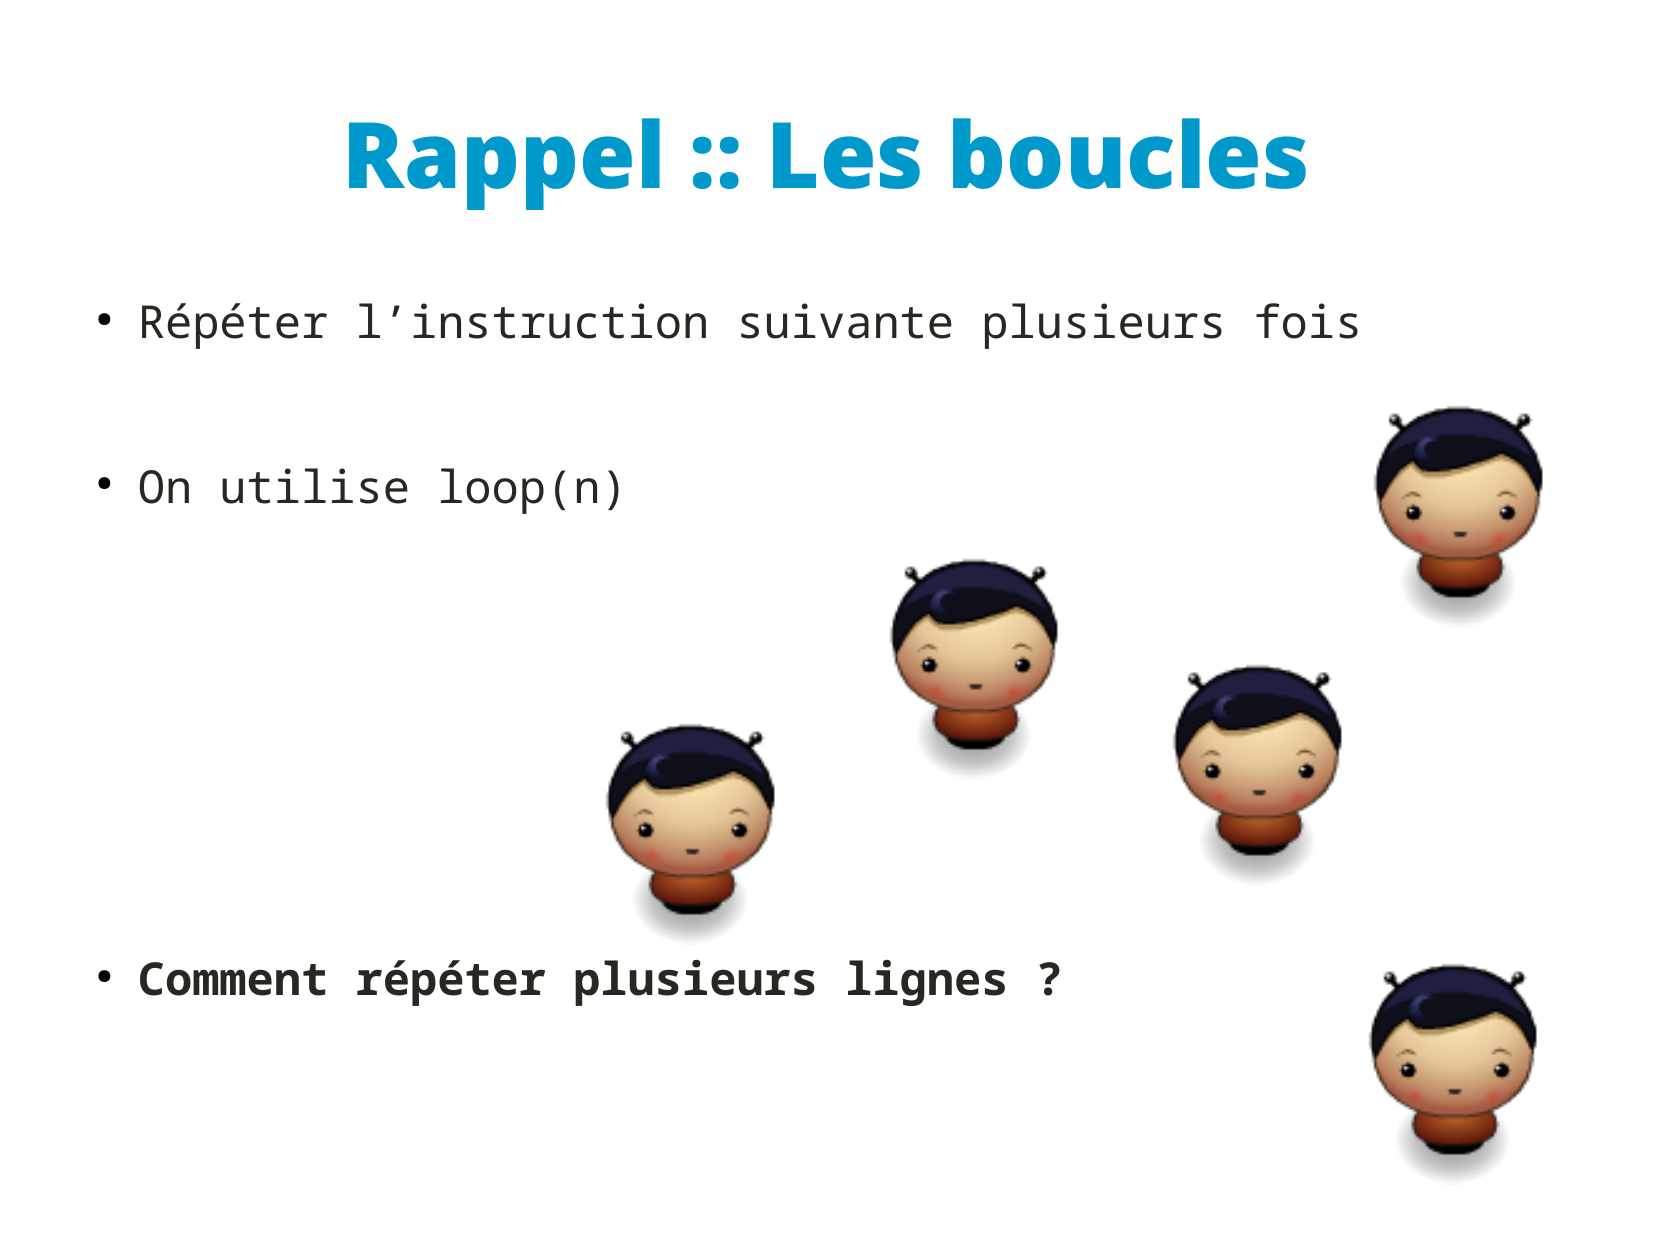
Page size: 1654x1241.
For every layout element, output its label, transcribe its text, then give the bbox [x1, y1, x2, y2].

picture [1370, 377, 1548, 628]
picture [1365, 935, 1542, 1186]
picture [1169, 636, 1347, 886]
picture [886, 530, 1063, 780]
title Rappel :: Les boucles [82, 49, 1571, 257]
list Répéter l’instruction suivante plusieurs fois On utilise loop(n) Comment répéter plusieurs lignes ? [82, 290, 1571, 1010]
picture [602, 695, 780, 945]
